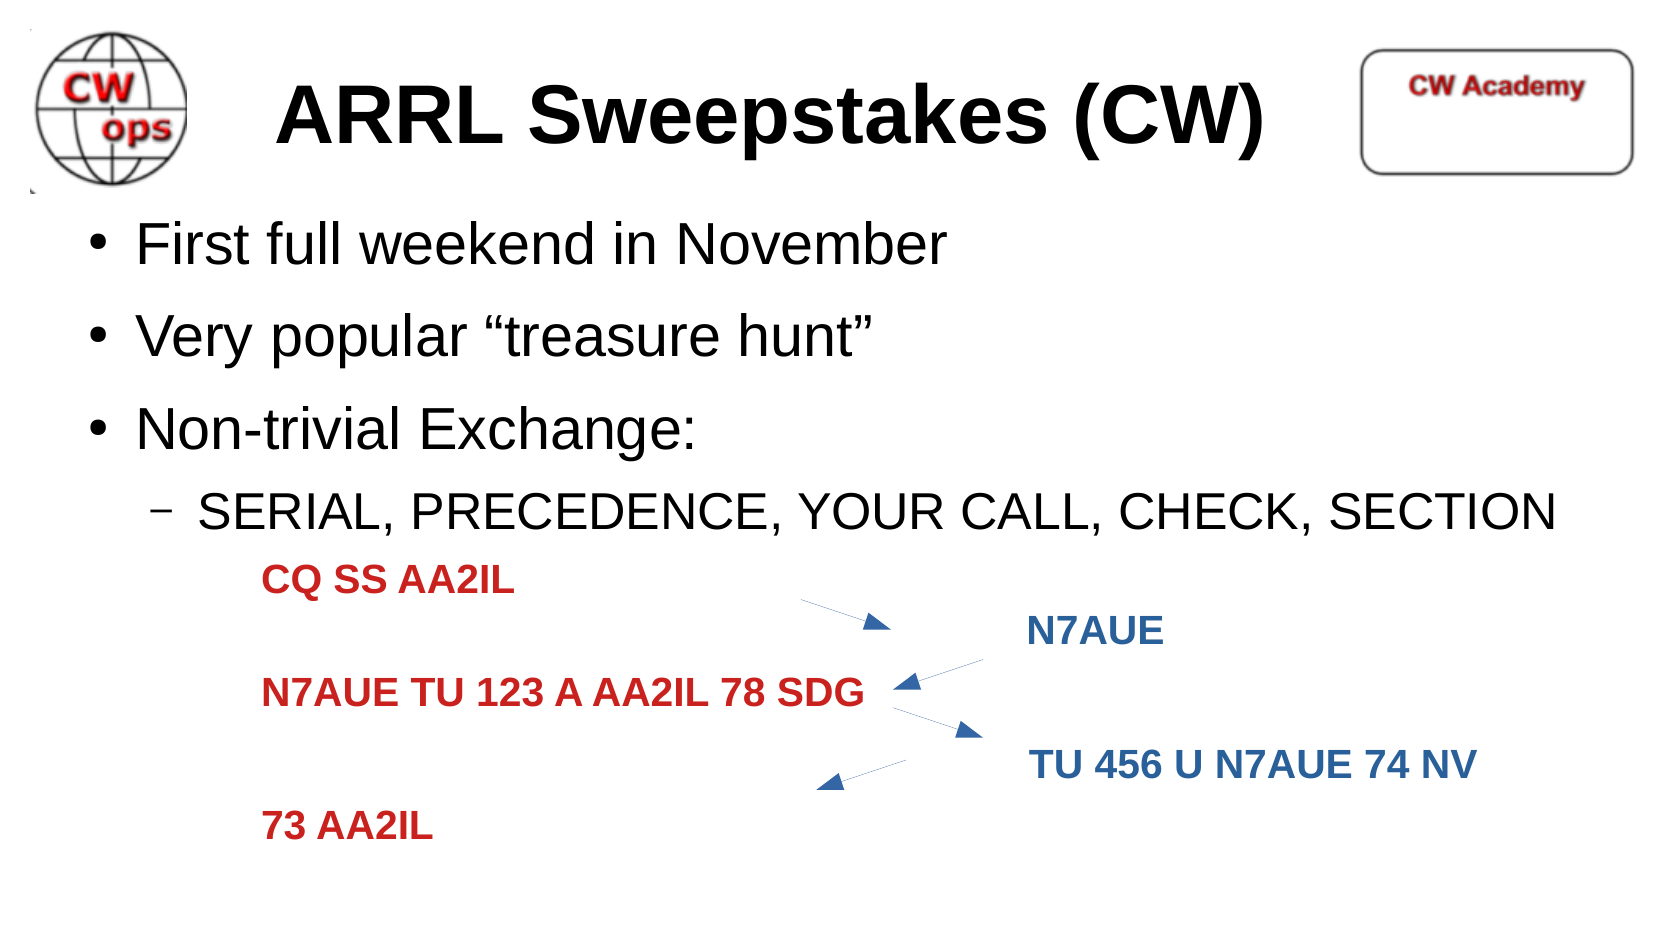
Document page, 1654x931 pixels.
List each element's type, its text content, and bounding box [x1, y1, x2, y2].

title ARRL Sweepstakes (CW) [26, 37, 1516, 193]
picture [1516, 37, 1640, 186]
list First full weekend in November Very popular “treasure hunt” Non-trivial Exchange: SERIAL, PRECEDENCE, YOUR CALL, CHECK, SECTION CQ SS AA2IL N7AUE N7AUE TU 123 A AA2IL 78 SDG TU 456 U N7AUE 74 NV 73 AA2IL [71, 210, 1561, 901]
picture [30, 29, 187, 37]
